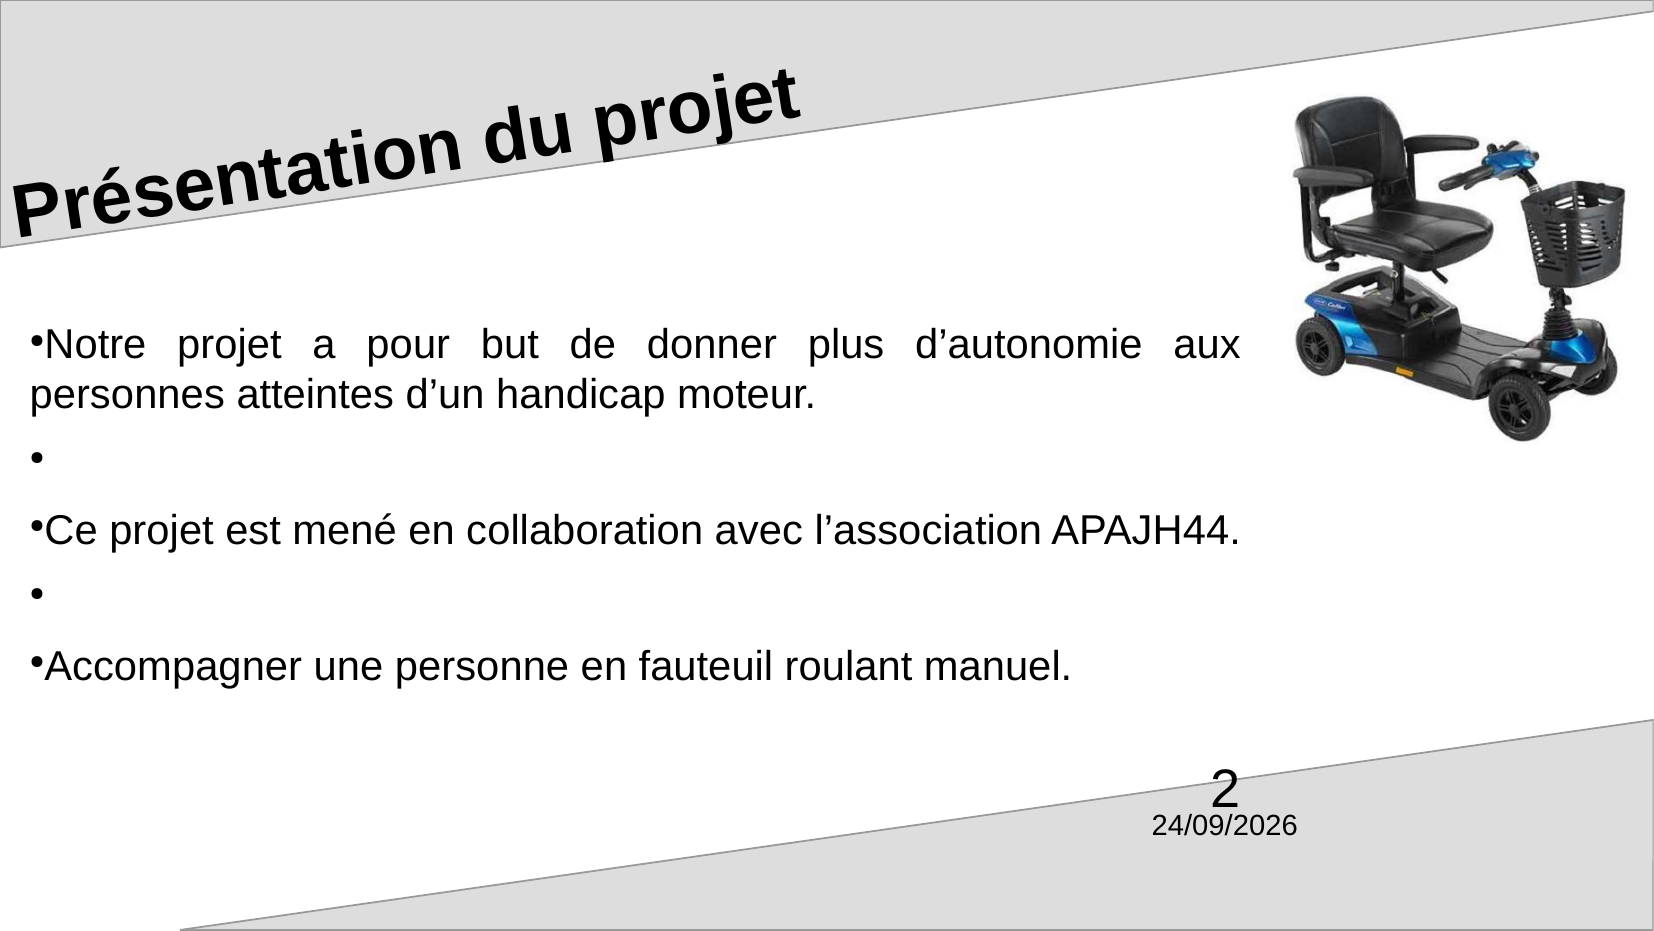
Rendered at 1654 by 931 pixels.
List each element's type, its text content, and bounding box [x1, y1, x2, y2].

picture [1269, 88, 1654, 451]
text_box [1151, 752, 1624, 871]
list Notre projet a pour but de donner plus d’autonomie aux personnes atteintes d’un handicap moteur. Ce projet est mené en collaboration avec l’association APAJH44. Accompagner une personne en fauteuil roulant manuel. [29, 248, 1270, 789]
title Présentation du projet [0, 0, 1484, 286]
